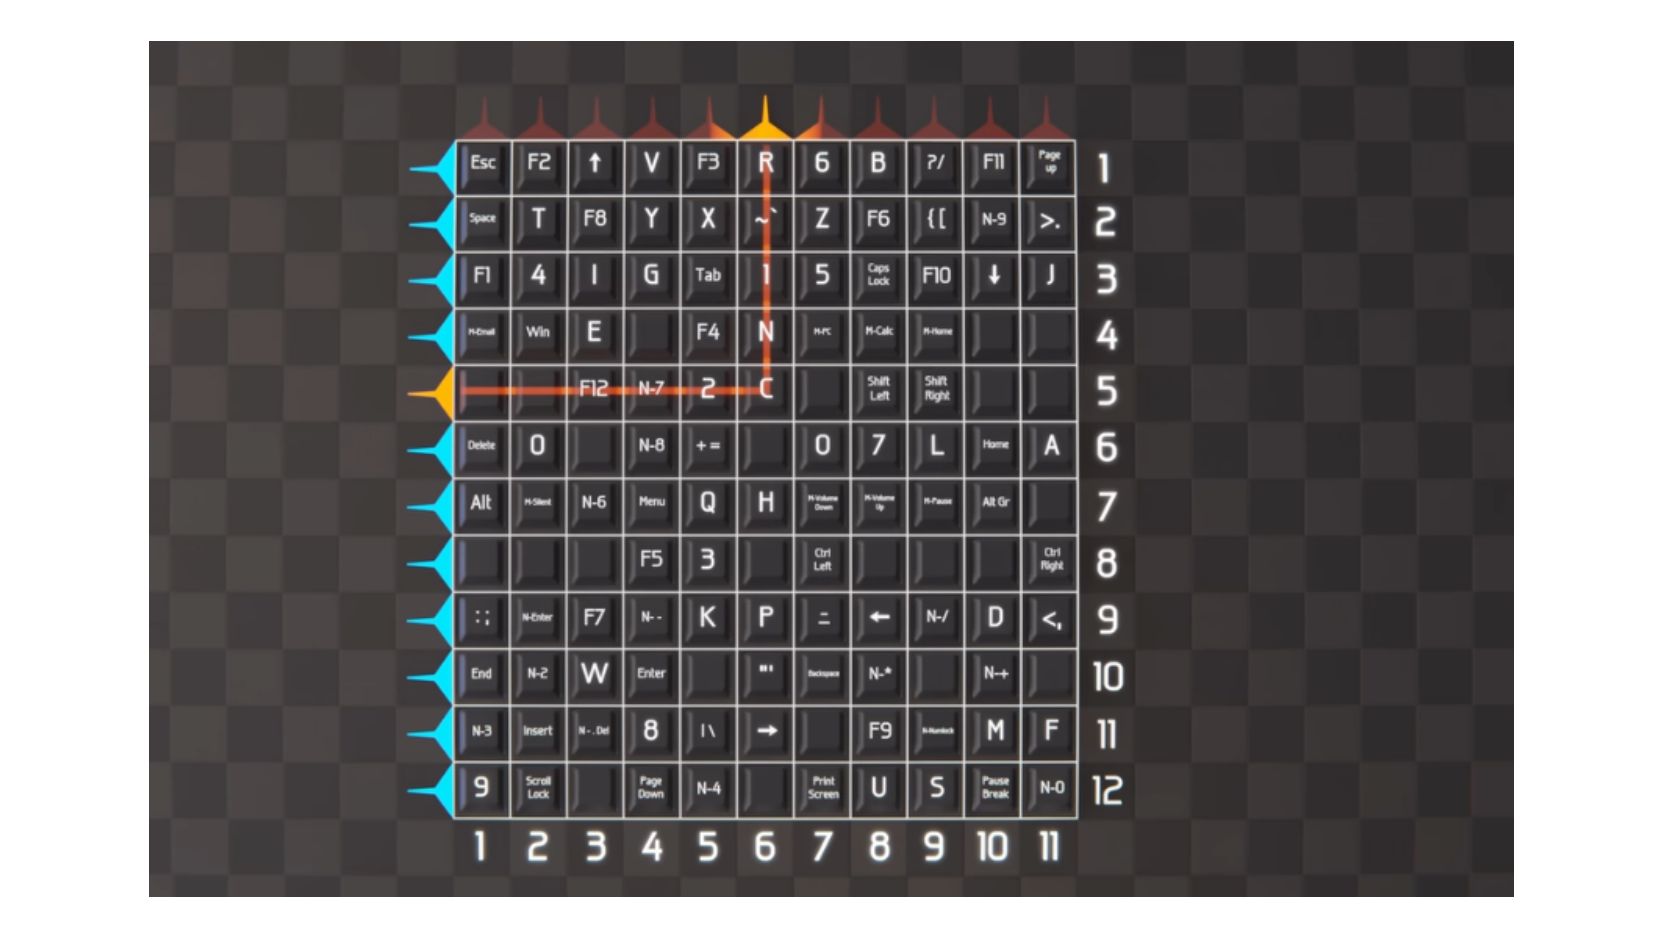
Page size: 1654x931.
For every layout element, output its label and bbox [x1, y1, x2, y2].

picture [149, 41, 1514, 897]
